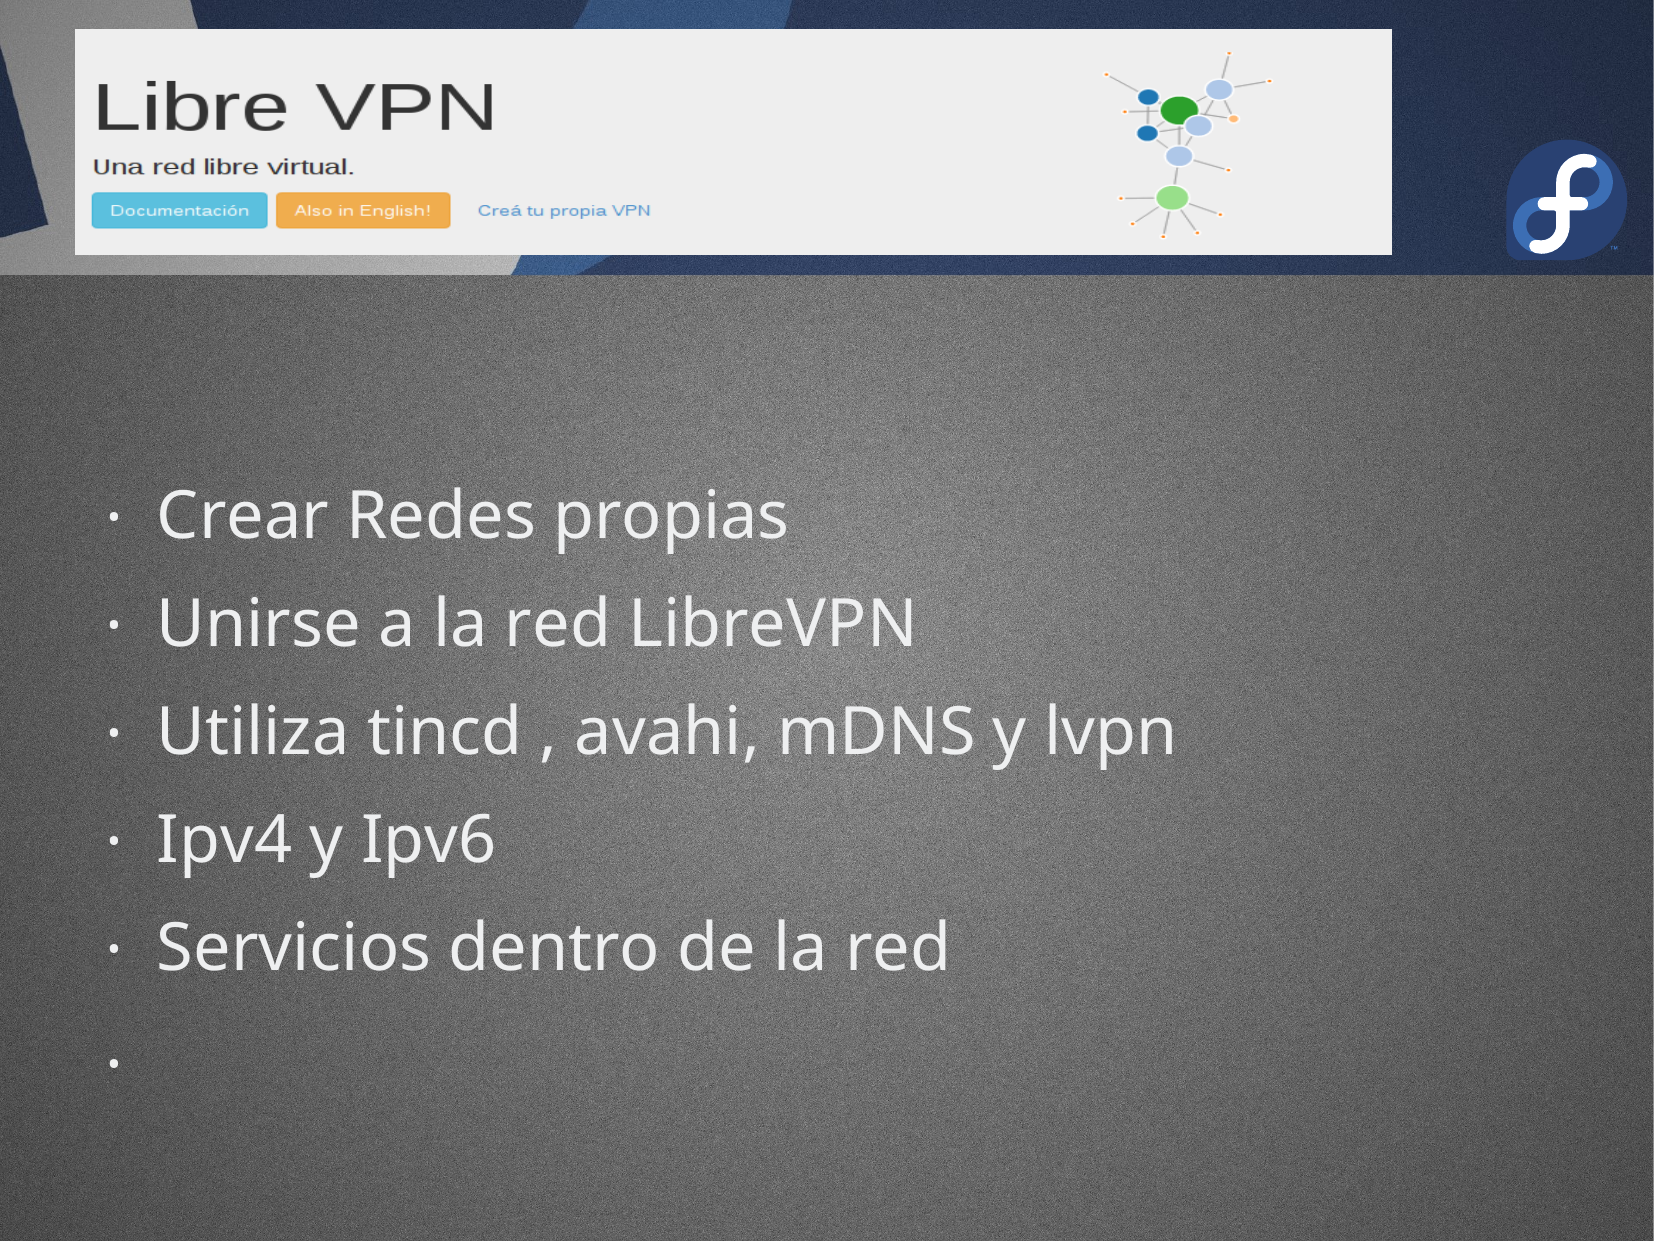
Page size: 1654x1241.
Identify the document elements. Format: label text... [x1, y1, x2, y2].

text_box Crear Redes propias Unirse a la red LibreVPN Utiliza tincd , avahi, mDNS y lvpn Ipv4 y Ipv6 Servicios dentro de la red [88, 354, 1565, 1241]
text_box Blah [88, 58, 1565, 266]
picture [0, 0, 1654, 1241]
